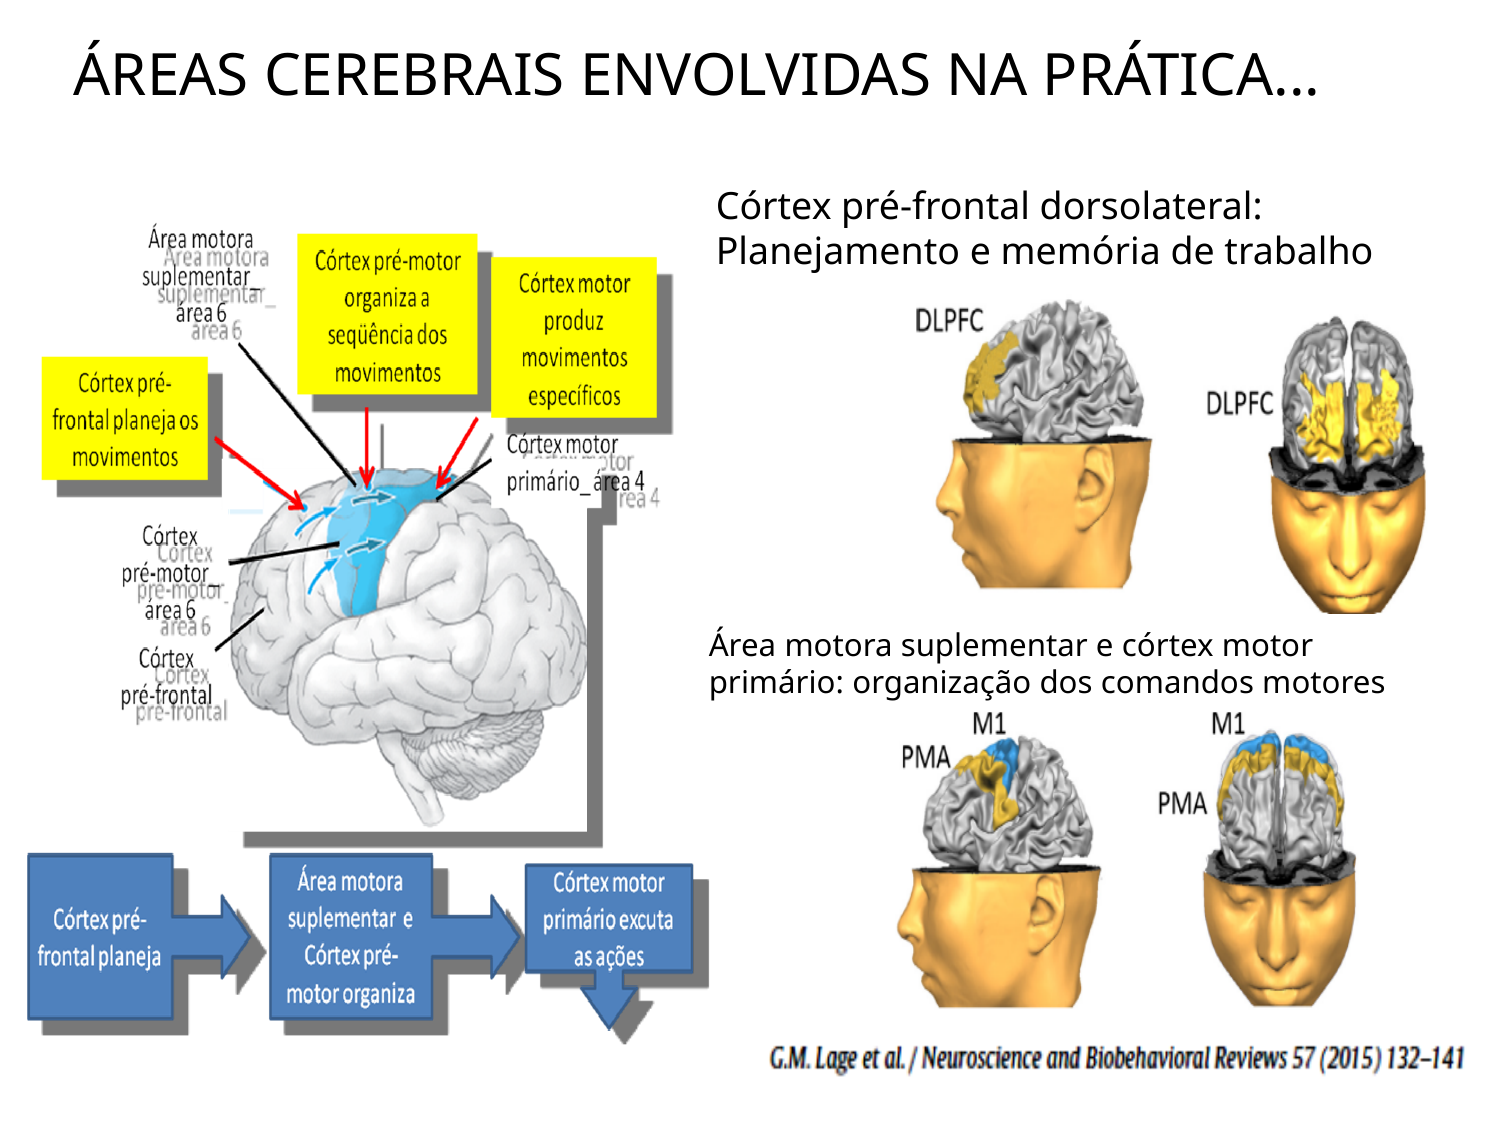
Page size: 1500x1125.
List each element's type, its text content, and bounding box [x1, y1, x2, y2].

picture [747, 753, 1477, 1106]
picture [24, 210, 694, 1032]
picture [893, 284, 1499, 614]
text_box Córtex pré-frontal dorsolateral: Planejamento e memória de trabalho [700, 174, 1477, 325]
text_box Área motora suplementar e córtex motor primário: organização dos comandos motores [693, 617, 1440, 753]
text_box ÁREAS CEREBRAIS ENVOLVIDAS NA PRÁTICA... [59, 29, 1393, 115]
